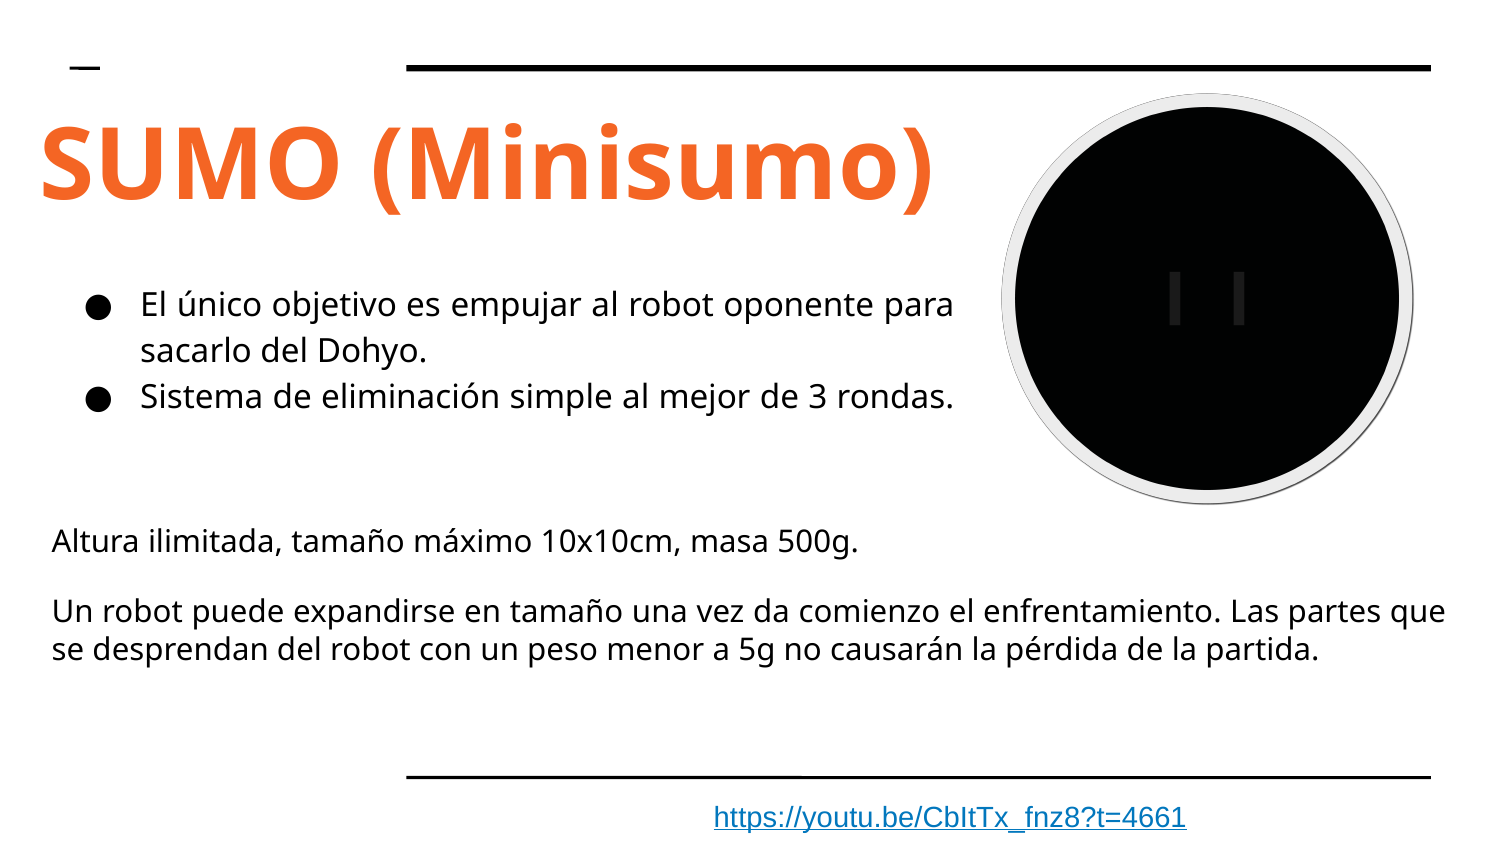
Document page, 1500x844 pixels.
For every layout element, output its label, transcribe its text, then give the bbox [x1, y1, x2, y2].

title SUMO (Minisumo) [24, 84, 1084, 189]
text_box https://youtu.be/CbItTx_fnz8?t=4661 [698, 783, 1316, 844]
picture [1001, 93, 1415, 506]
list Altura ilimitada, tamaño máximo 10x10cm, masa 500g. Un robot puede expandirse en tamaño una vez da comienzo el enfrentamiento. Las partes que se desprendan del robot con un peso menor a 5g no causarán la pérdida de la partida. [36, 505, 1464, 835]
text_box El único objetivo es empujar al robot oponente para sacarlo del Dohyo. Sistema de eliminación simple al mejor de 3 rondas. [50, 262, 971, 418]
